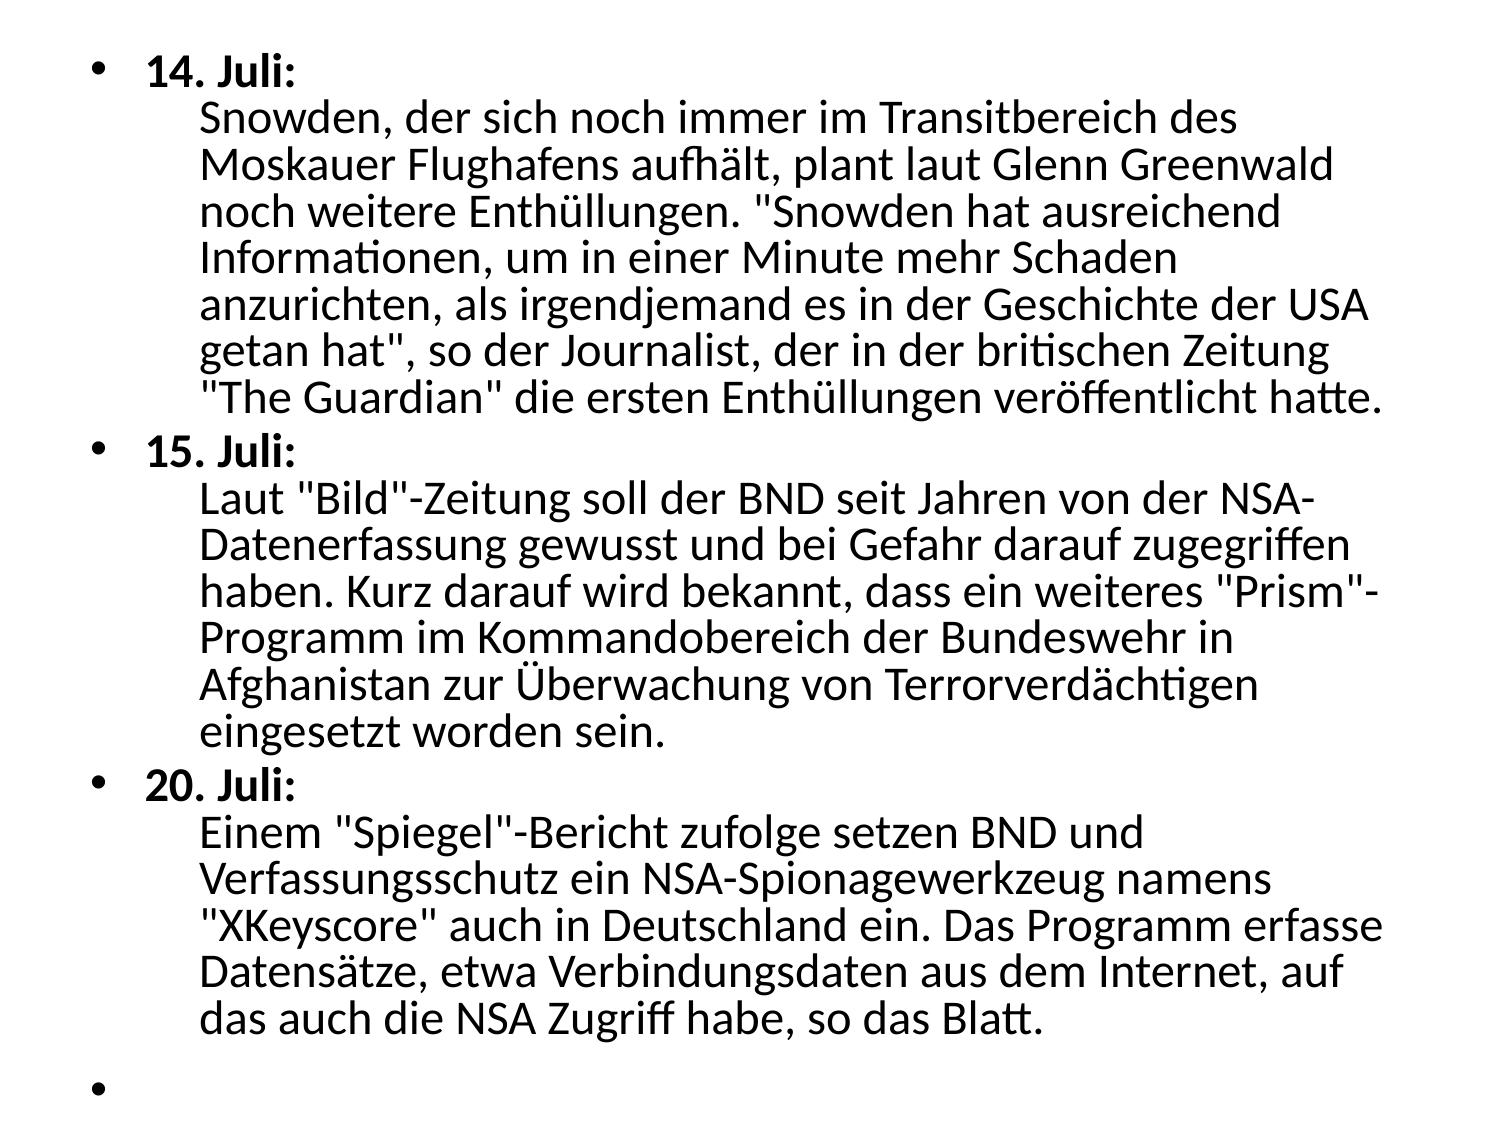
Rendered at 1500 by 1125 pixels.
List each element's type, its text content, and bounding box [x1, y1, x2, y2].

list 14. Juli: Snowden, der sich noch immer im Transitbereich des Moskauer Flughafens aufhält, plant laut Glenn Greenwald noch weitere Enthüllungen. "Snowden hat ausreichend Informationen, um in einer Minute mehr Schaden anzurichten, als irgendjemand es in der Geschichte der USA getan hat", so der Journalist, der in der britischen Zeitung "The Guardian" die ersten Enthüllungen veröffentlicht hatte. 15. Juli: Laut "Bild"-Zeitung soll der BND seit Jahren von der NSA-Datenerfassung gewusst und bei Gefahr darauf zugegriffen haben. Kurz darauf wird bekannt, dass ein weiteres "Prism"-Programm im Kommandobereich der Bundeswehr in Afghanistan zur Überwachung von Terrorverdächtigen eingesetzt worden sein. 20. Juli: Einem "Spiegel"-Bericht zufolge setzen BND und Verfassungsschutz ein NSA-Spionagewerkzeug namens "XKeyscore" auch in Deutschland ein. Das Programm erfasse Datensätze, etwa Verbindungsdaten aus dem Internet, auf das auch die NSA Zugriff habe, so das Blatt. [75, 42, 1426, 1071]
